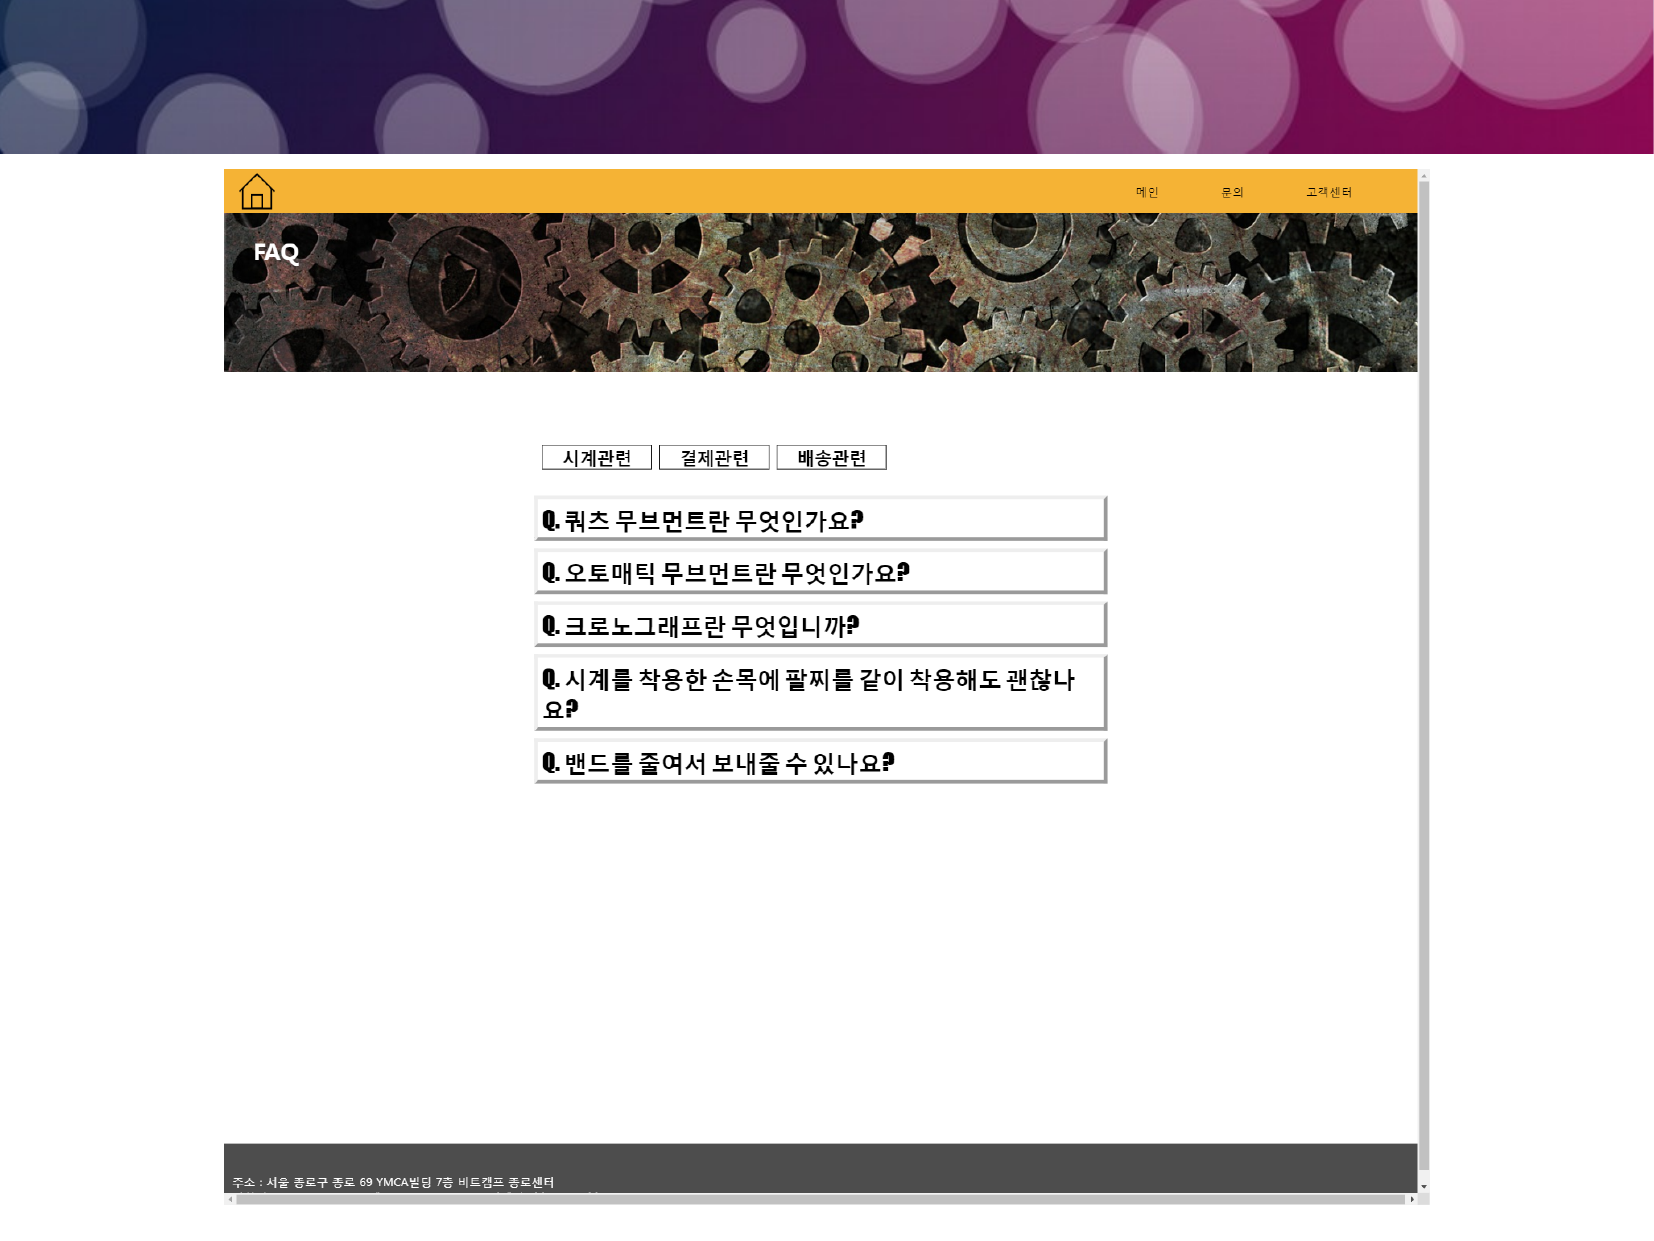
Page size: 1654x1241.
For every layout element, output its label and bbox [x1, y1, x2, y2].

picture [224, 169, 1430, 1205]
picture [0, 0, 1654, 154]
